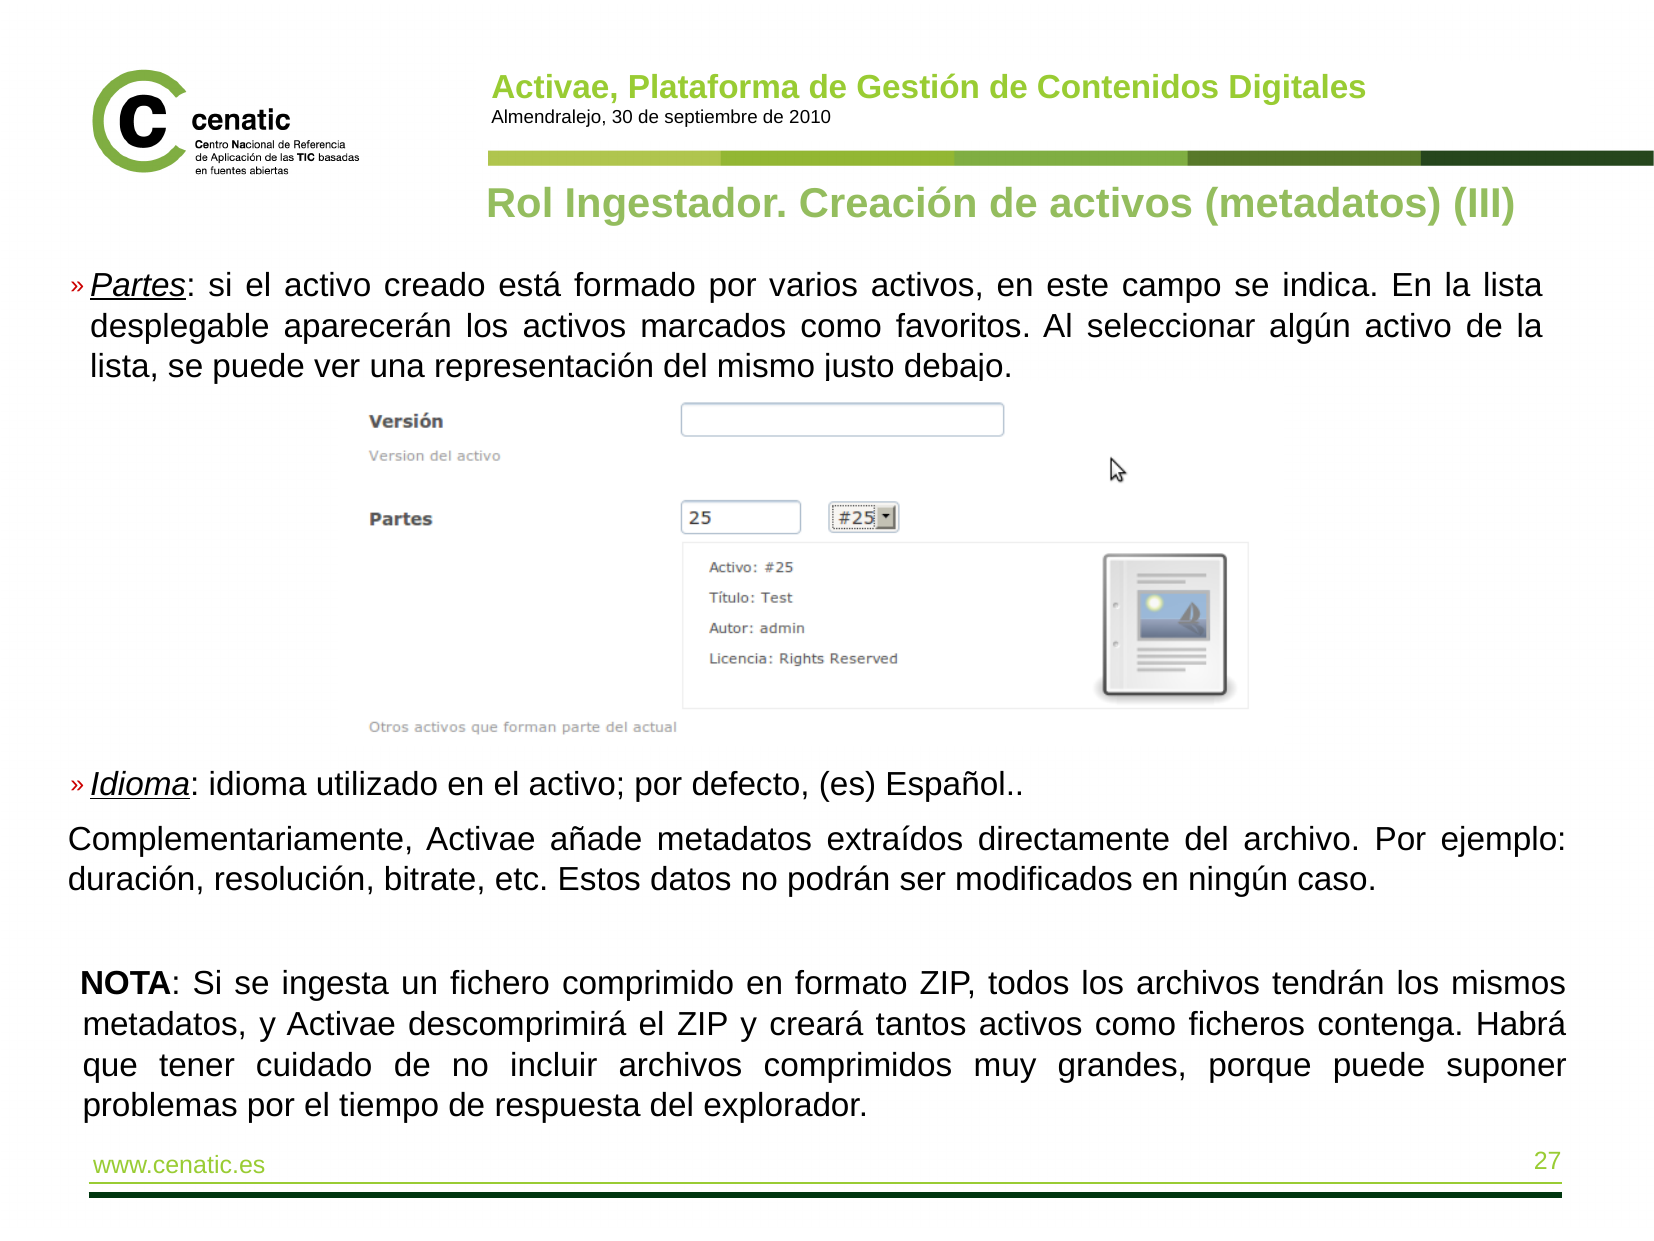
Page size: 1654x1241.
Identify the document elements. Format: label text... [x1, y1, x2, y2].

text_box Complementariamente, Activae añade metadatos extraídos directamente del archivo. Por ejemplo: duración, resolución, bitrate, etc. Estos datos no podrán ser modificados en ningún caso. NOTA: Si se ingesta un fichero comprimido en formato ZIP, todos los archivos tendrán los mismos metadatos, y Activae descomprimirá el ZIP y creará tantos activos como ficheros contenga. Habrá que tener cuidado de no incluir archivos comprimidos muy grandes, porque puede suponer problemas por el tiempo de respuesta del explorador. [53, 809, 1584, 1124]
list Partes: si el activo creado está formado por varios activos, en este campo se indica. En la lista desplegable aparecerán los activos marcados como favoritos. Al seleccionar algún activo de la lista, se puede ver una representación del mismo justo debajo. Idioma: idioma utilizado en el activo; por defecto, (es) Español.. [31, 255, 1560, 1054]
title Rol Ingestador. Creación de activos (metadatos) (III) [486, 177, 1571, 228]
picture [1, 4, 1654, 1228]
